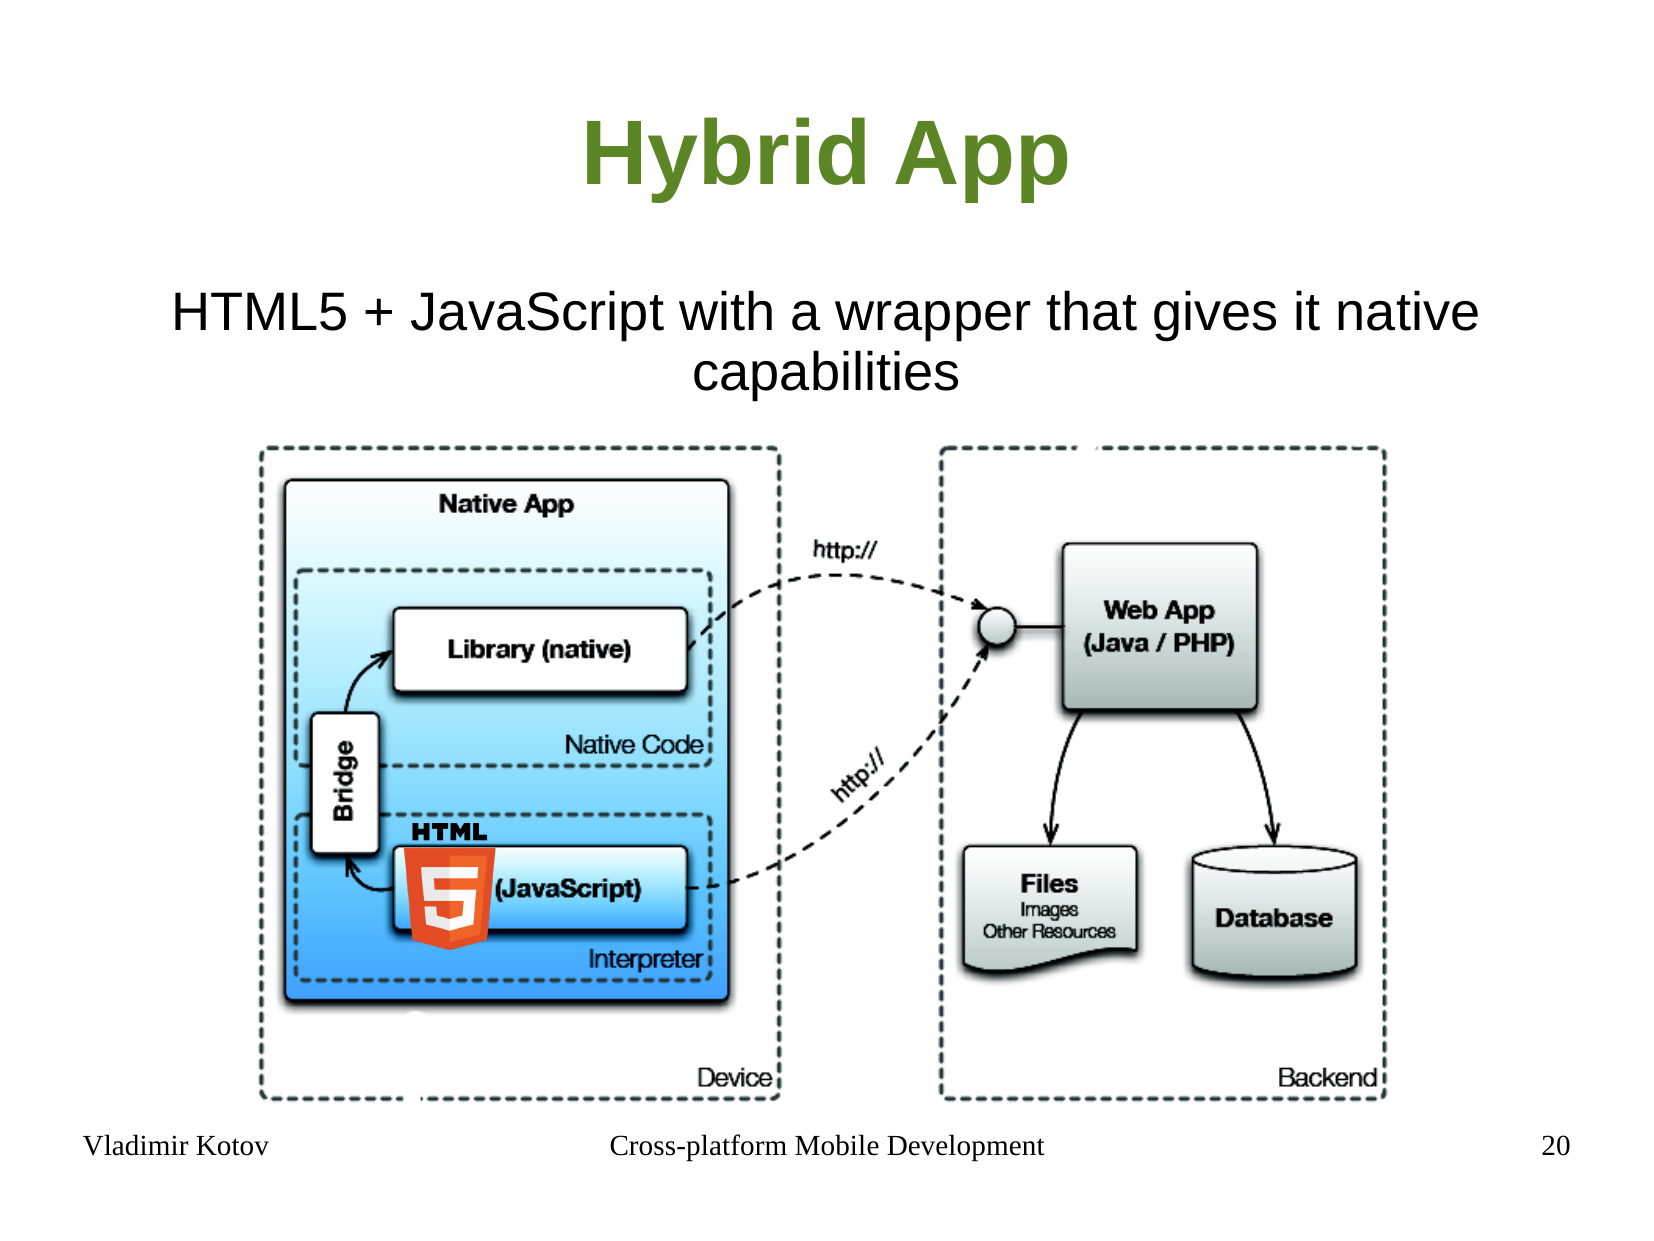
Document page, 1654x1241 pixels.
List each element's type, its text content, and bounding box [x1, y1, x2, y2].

subtitle HTML5 + JavaScript with a wrapper that gives it native capabilities [82, 244, 1571, 439]
title Hybrid App [82, 49, 1571, 244]
picture [238, 439, 1411, 1129]
